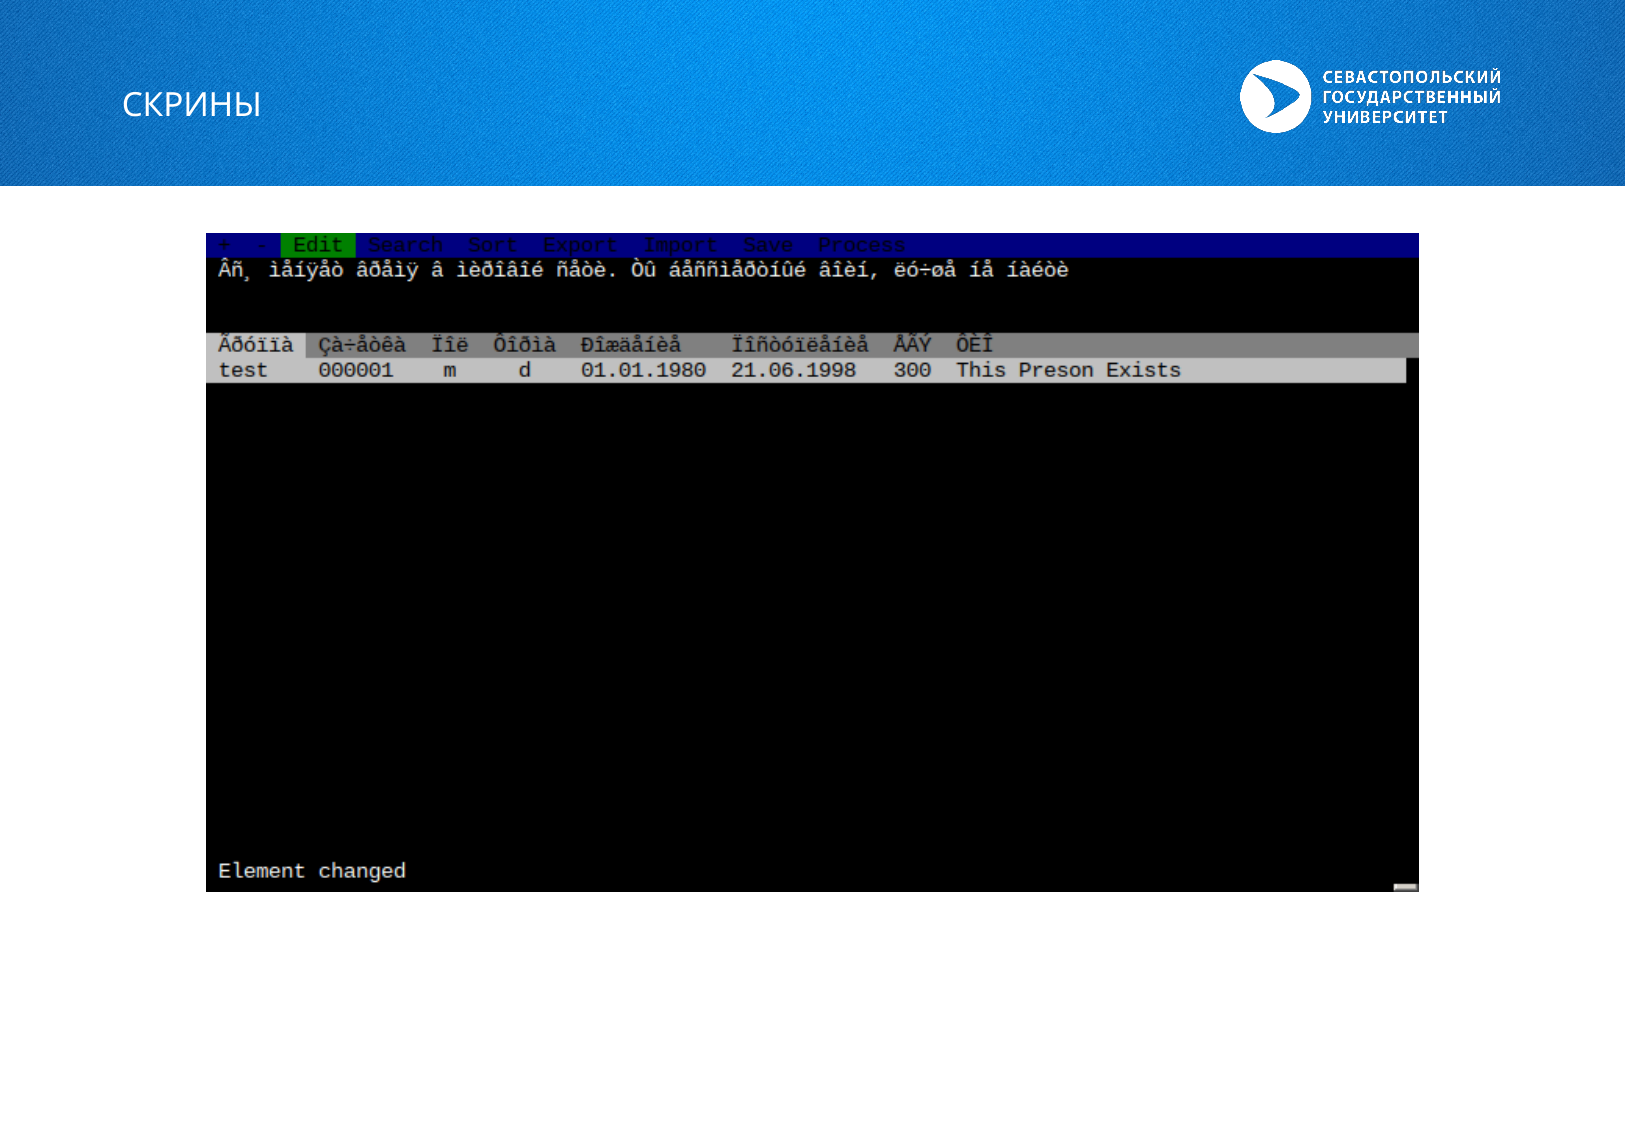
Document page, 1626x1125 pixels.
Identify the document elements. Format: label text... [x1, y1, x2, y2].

picture [206, 233, 1419, 892]
picture [0, 0, 1625, 186]
text_box СКРИНЫ [107, 80, 1012, 131]
